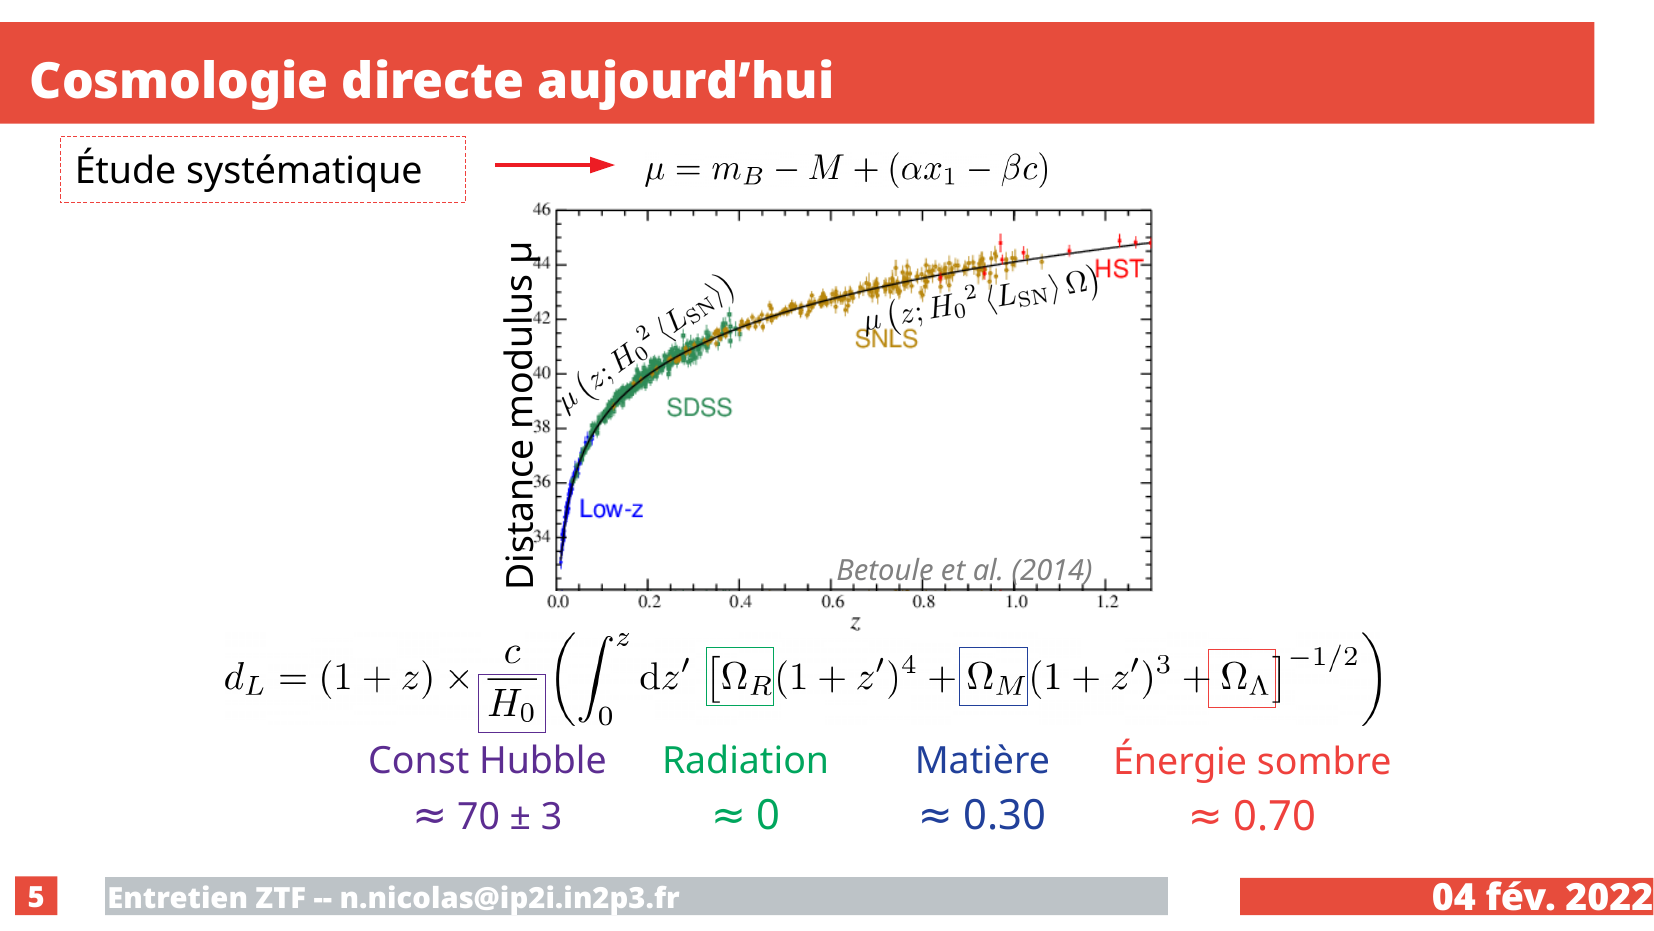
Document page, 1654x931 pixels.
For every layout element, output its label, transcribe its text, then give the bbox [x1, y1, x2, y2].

text_box Matière ≈ 0.30 [900, 726, 1071, 842]
text_box Énergie sombre ≈ 0.70 [1080, 727, 1426, 843]
text_box Distance modulus µ [483, 200, 560, 606]
picture [479, 675, 545, 725]
text_box Betoule et al. (2014) [821, 542, 1154, 592]
text_box Étude systématique [60, 136, 466, 196]
title Cosmologie directe aujourd’hui [29, 44, 1565, 113]
picture [645, 152, 1047, 188]
text_box Radiation ≈ 0 [640, 726, 851, 842]
text_box Const Hubble ≈ 70 ± 3 [345, 725, 631, 842]
picture [225, 200, 1381, 726]
